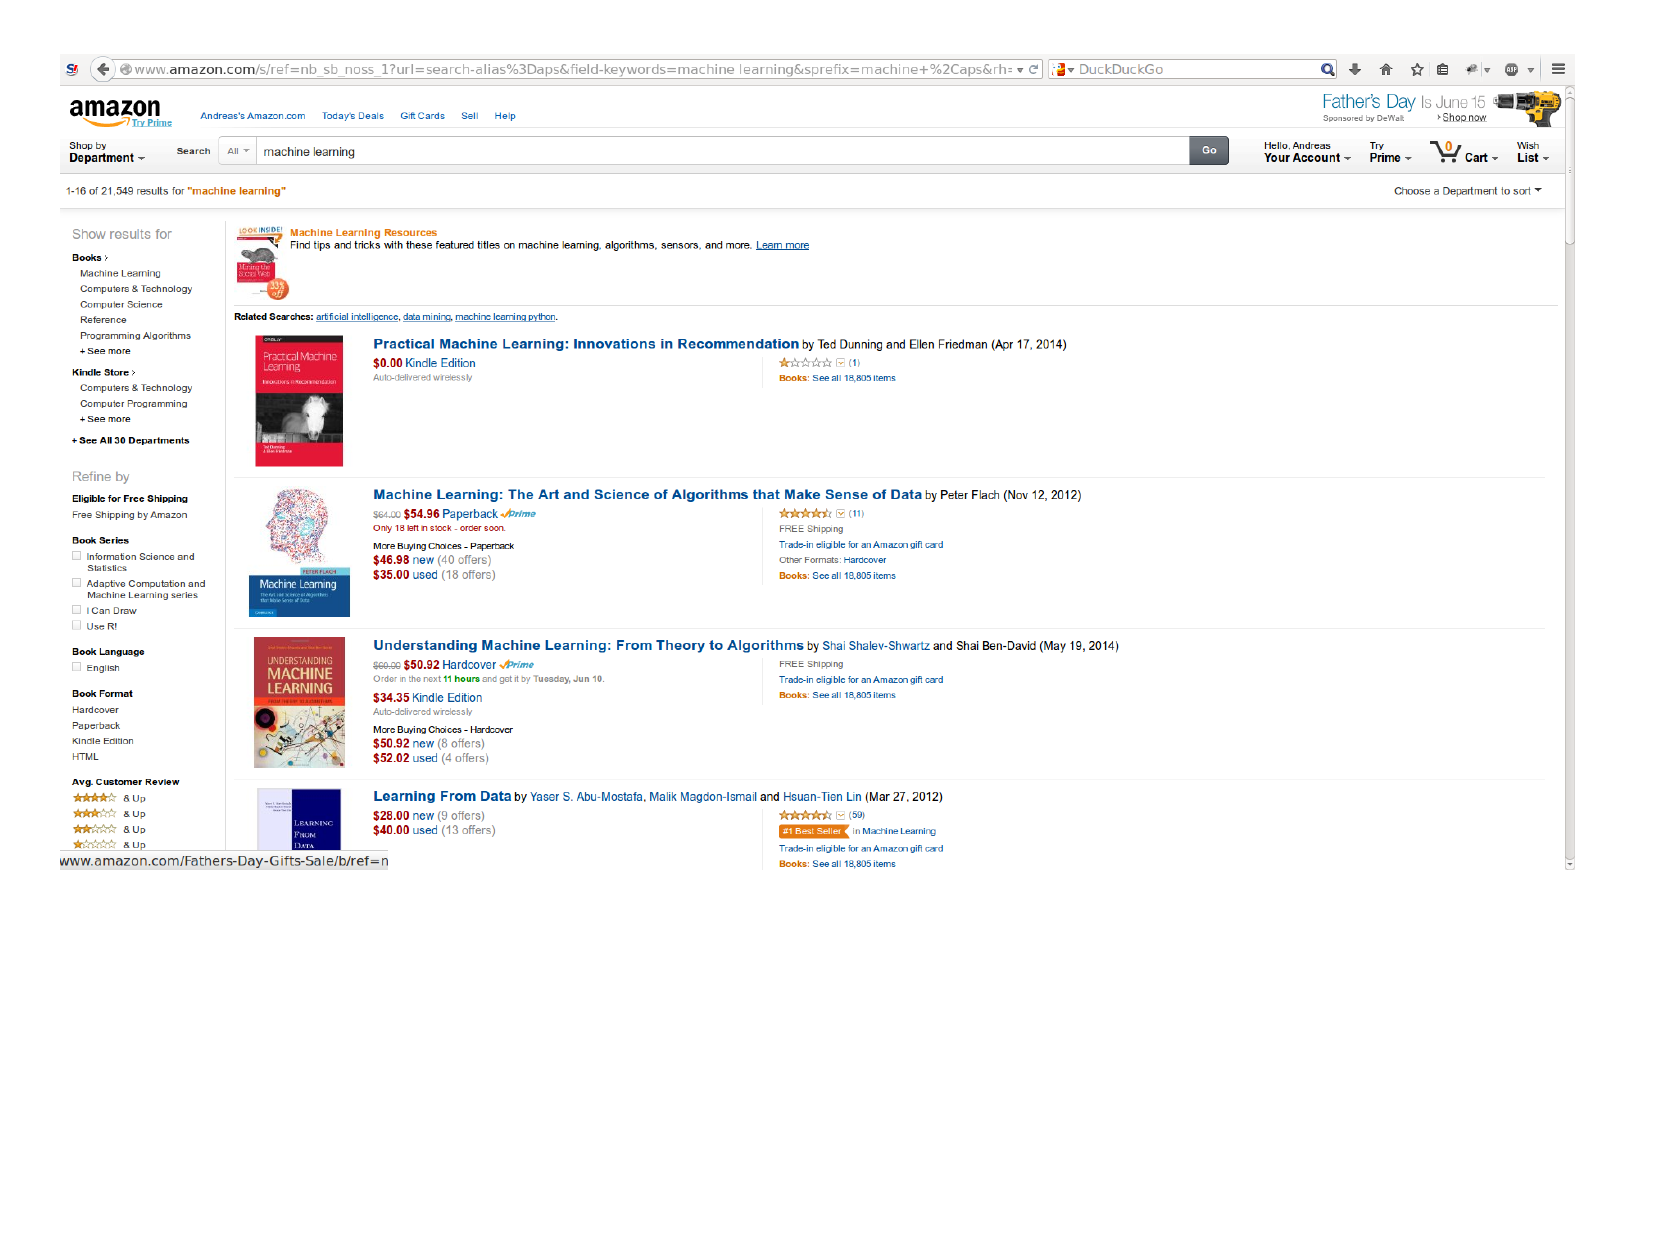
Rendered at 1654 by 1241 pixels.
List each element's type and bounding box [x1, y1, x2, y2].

picture [60, 54, 1575, 870]
